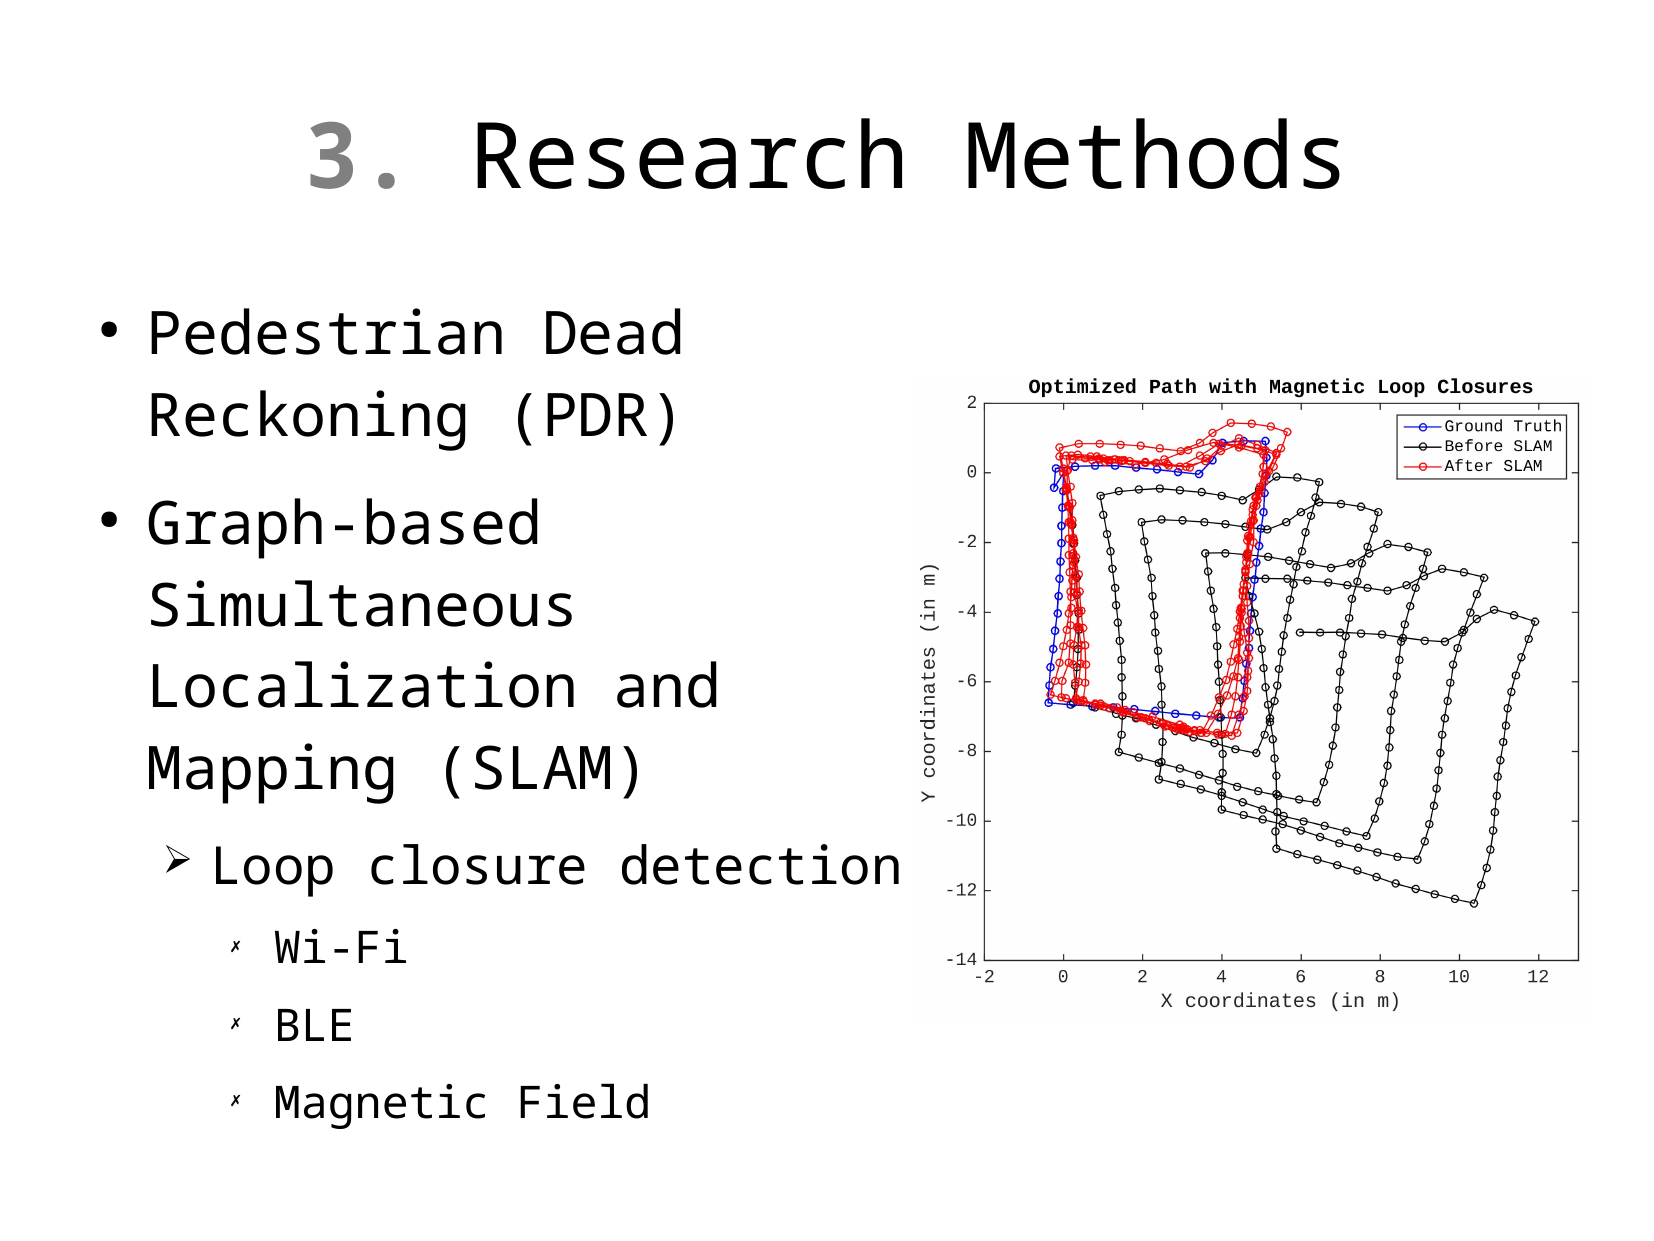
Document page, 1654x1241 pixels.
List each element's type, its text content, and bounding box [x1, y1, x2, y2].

title 3. Research Methods [82, 49, 1571, 257]
list Pedestrian Dead Reckoning (PDR) Graph-based Simultaneous Localization and Mapping (SLAM) Loop closure detection Wi-Fi BLE Magnetic Field [82, 290, 916, 1186]
picture [914, 375, 1590, 1021]
